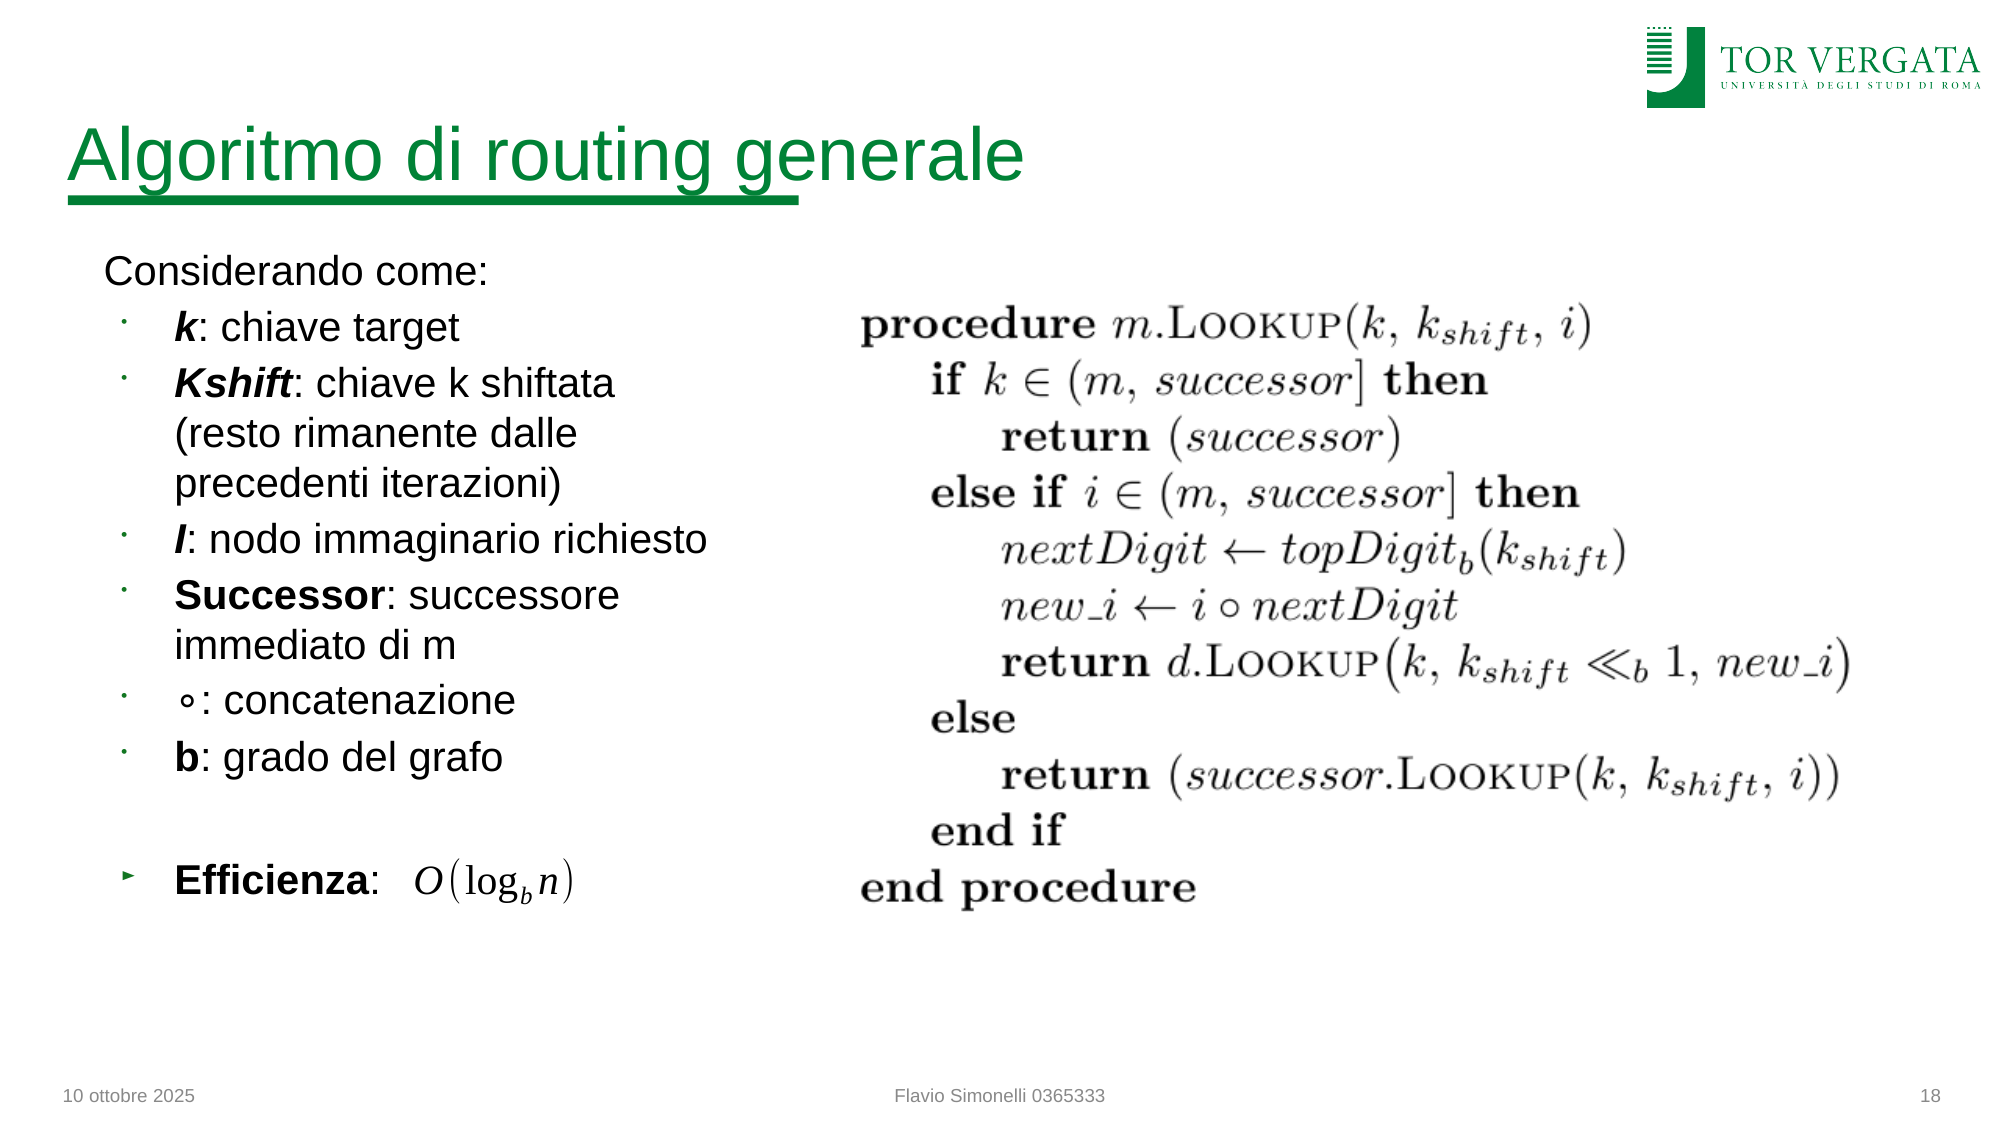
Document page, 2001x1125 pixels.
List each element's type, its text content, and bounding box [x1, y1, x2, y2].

footer Flavio Simonelli 0365333 [662, 1065, 1338, 1125]
slide_number 10 ottobre 2025 [47, 1065, 498, 1125]
chart [413, 856, 576, 910]
picture [849, 299, 1890, 916]
picture [1647, 27, 1981, 51]
list Considerando come: k: chiave target Kshift: chiave k shiftata (resto rimanente dalle precedenti iterazioni) I: nodo immaginario richiesto Successor: successore immediato di m ∘: concatenazione b: grado del grafo Efficienza: [88, 236, 739, 1056]
title Algoritmo di routing generale [52, 51, 1981, 204]
